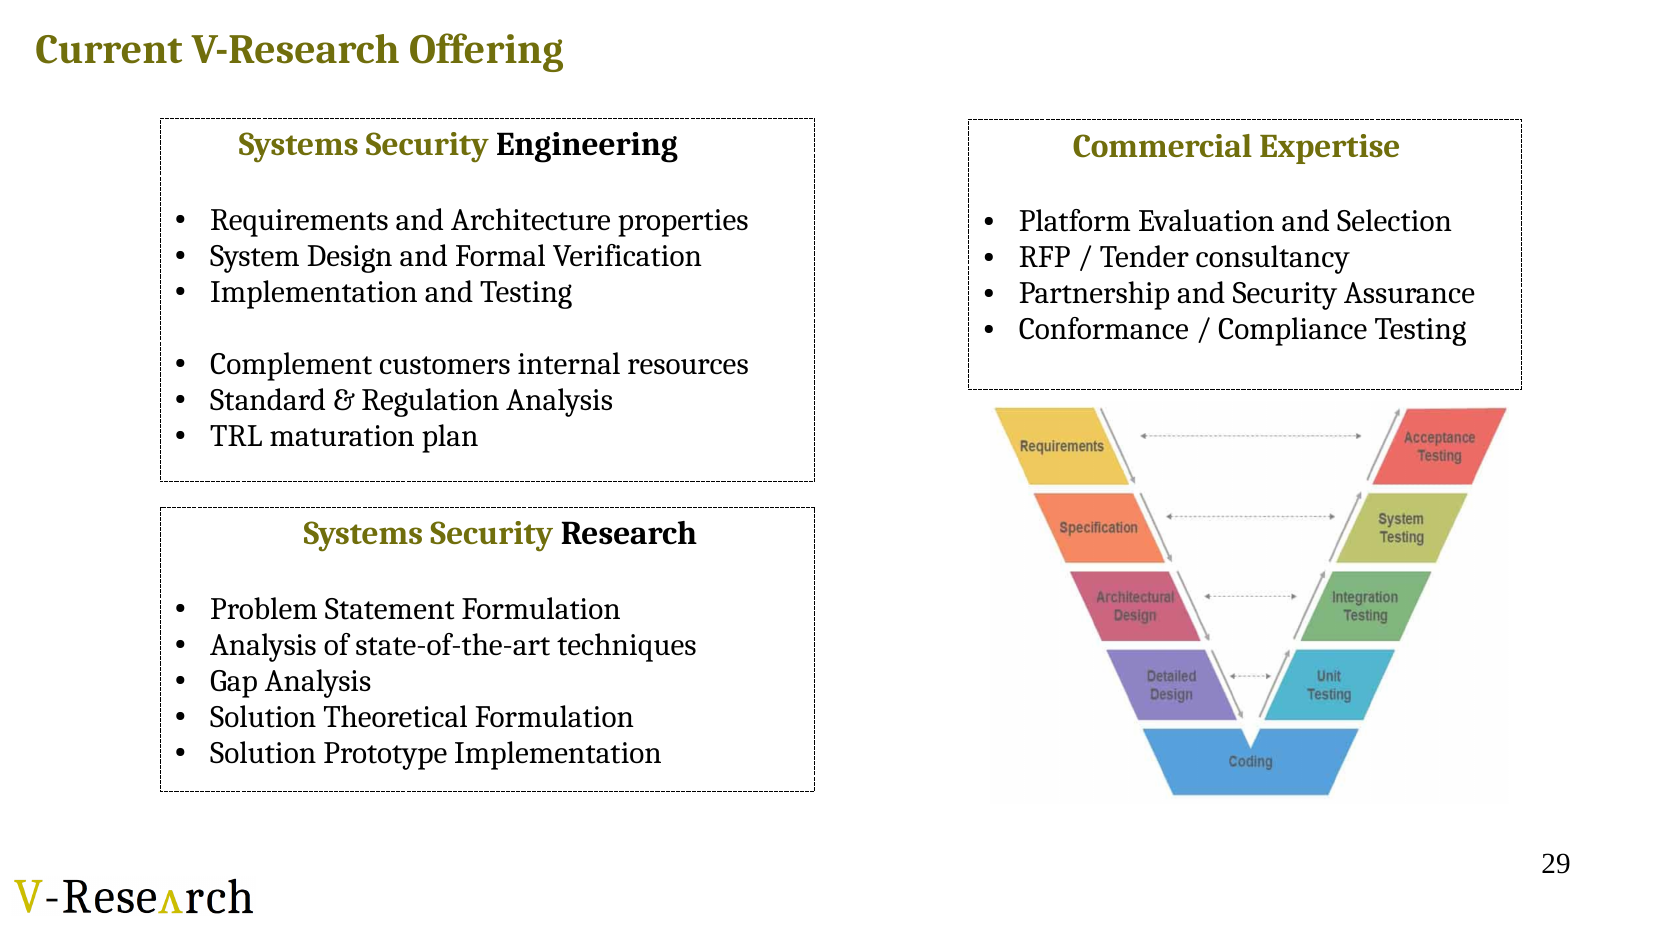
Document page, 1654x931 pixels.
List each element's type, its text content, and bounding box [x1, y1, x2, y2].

text_box Systems Security Research Problem Statement Formulation Analysis of state-of-the-art techniques Gap Analysis Solution Theoretical Formulation Solution Prototype Implementation [160, 507, 815, 792]
picture [11, 876, 256, 916]
picture [990, 401, 1509, 804]
text_box Systems Security Engineering Requirements and Architecture properties System Design and Formal Verification Implementation and Testing Complement customers internal resources Standard & Regulation Analysis TRL maturation plan [160, 118, 815, 482]
text_box Current V-Research Offering [20, 18, 1171, 91]
text_box Commercial Expertise Platform Evaluation and Selection RFP / Tender consultancy Partnership and Security Assurance Conformance / Compliance Testing [968, 119, 1522, 390]
